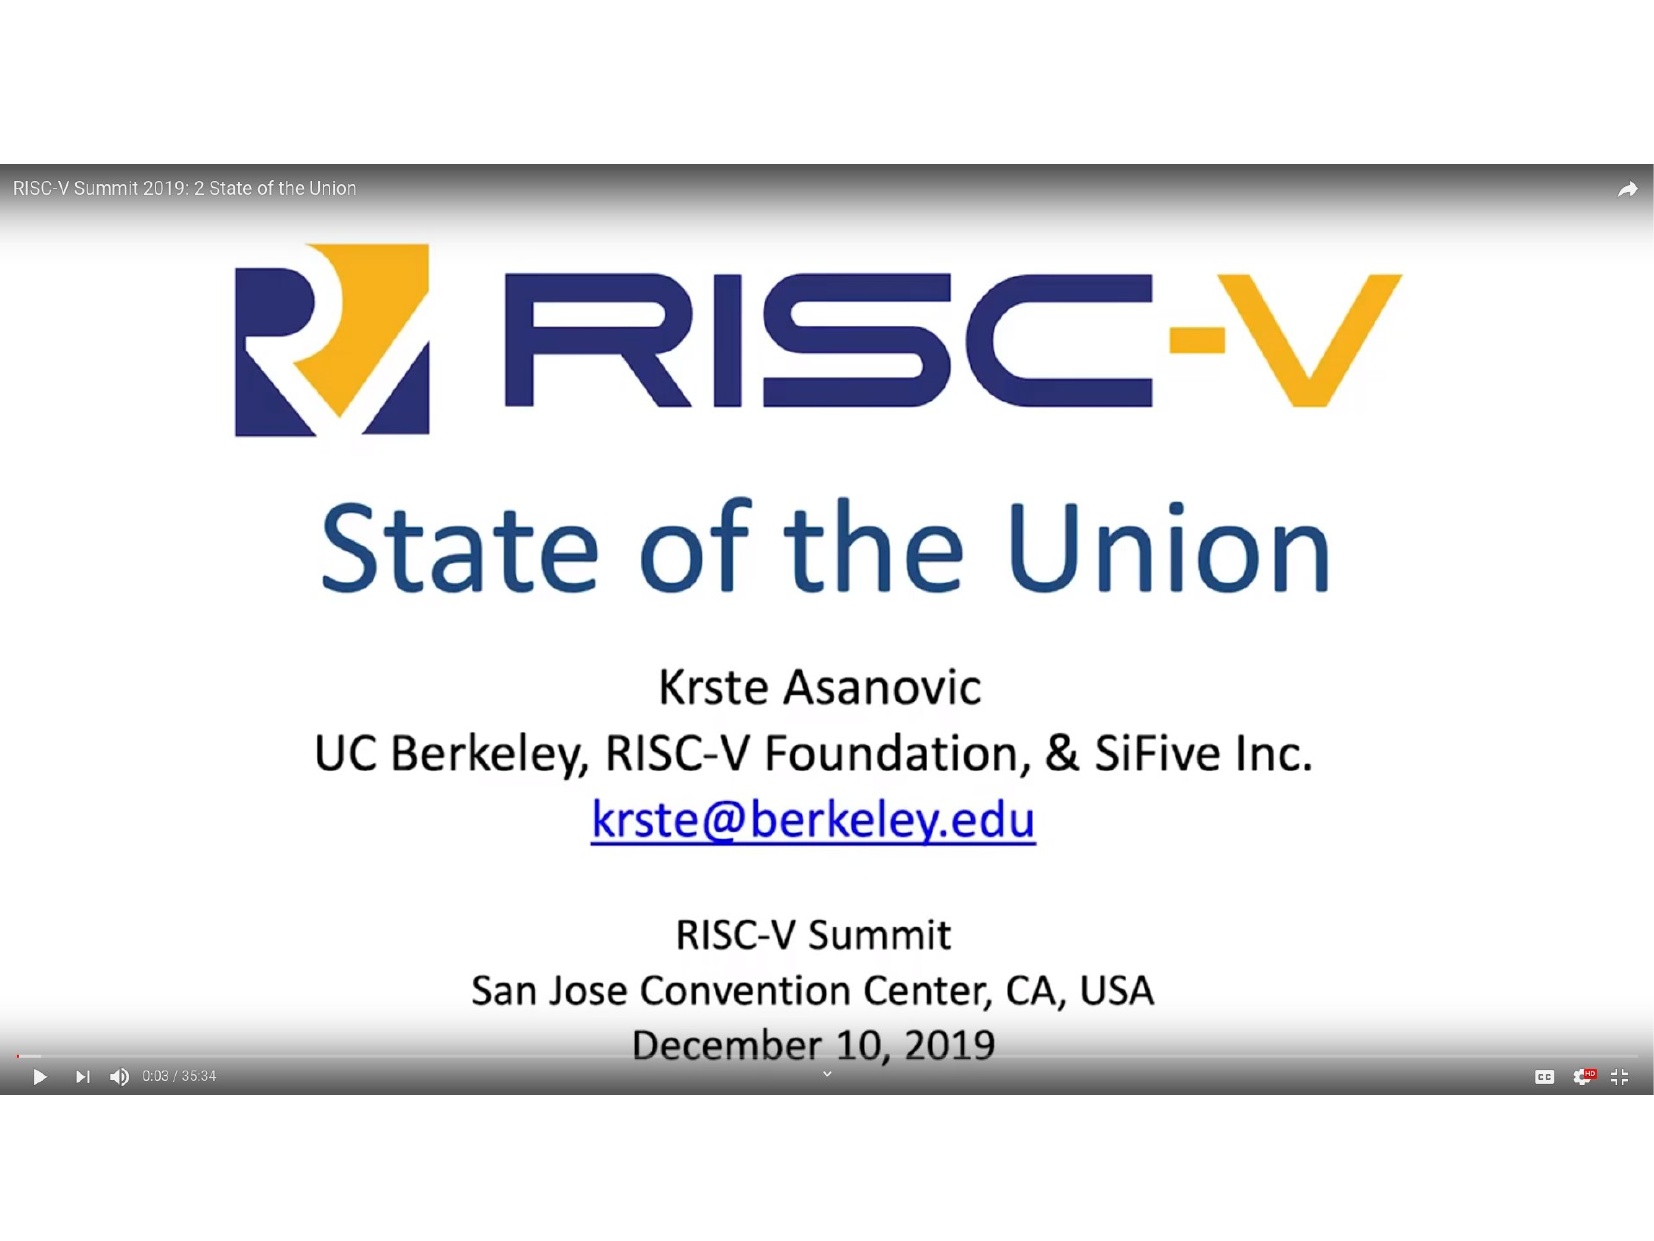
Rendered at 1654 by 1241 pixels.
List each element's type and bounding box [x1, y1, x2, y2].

picture [0, 164, 1654, 1096]
